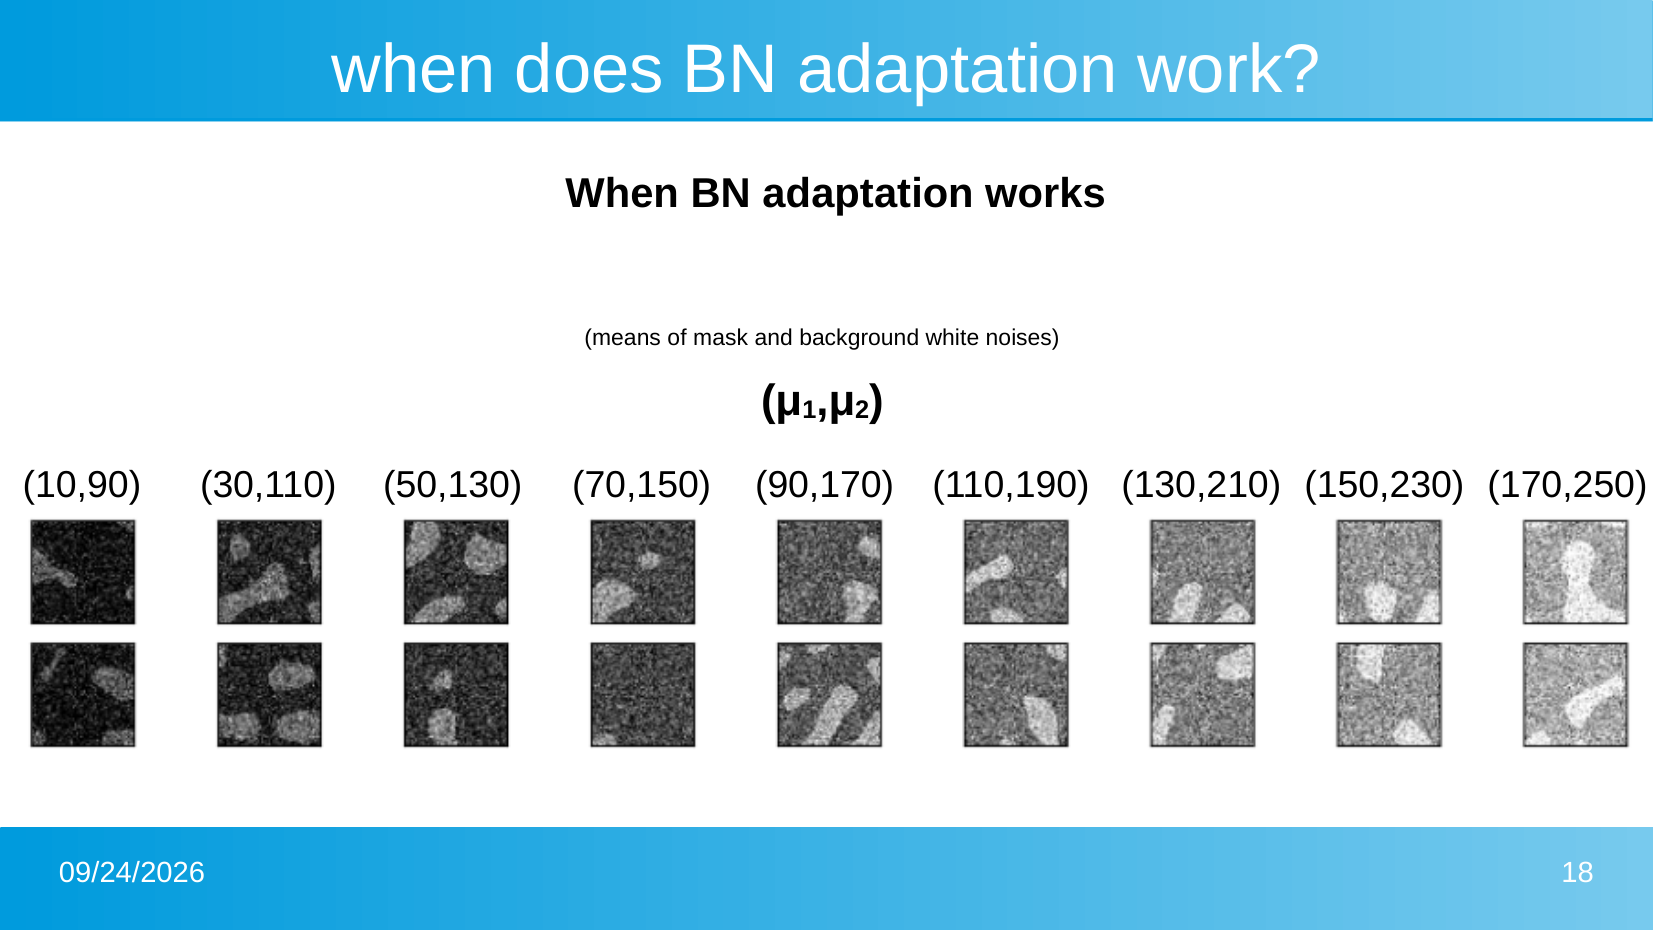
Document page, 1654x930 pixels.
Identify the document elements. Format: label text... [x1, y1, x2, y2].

text_box (means of mask and background white noises) (μ1,μ2) [569, 317, 1076, 433]
text_box (30,110) [185, 455, 355, 513]
text_box (10,90) [7, 455, 157, 513]
picture [23, 506, 1637, 757]
text_box (70,150) [557, 455, 727, 513]
text_box (130,210) [1106, 455, 1289, 513]
text_box (50,130) [368, 455, 538, 513]
text_box (110,190) [917, 455, 1106, 513]
text_box (170,250) [1472, 455, 1653, 513]
title when does BN adaptation work? [58, 29, 1594, 108]
text_box (90,170) [740, 455, 910, 513]
text_box (150,230) [1289, 455, 1472, 513]
text_box When BN adaptation works [550, 162, 1122, 224]
